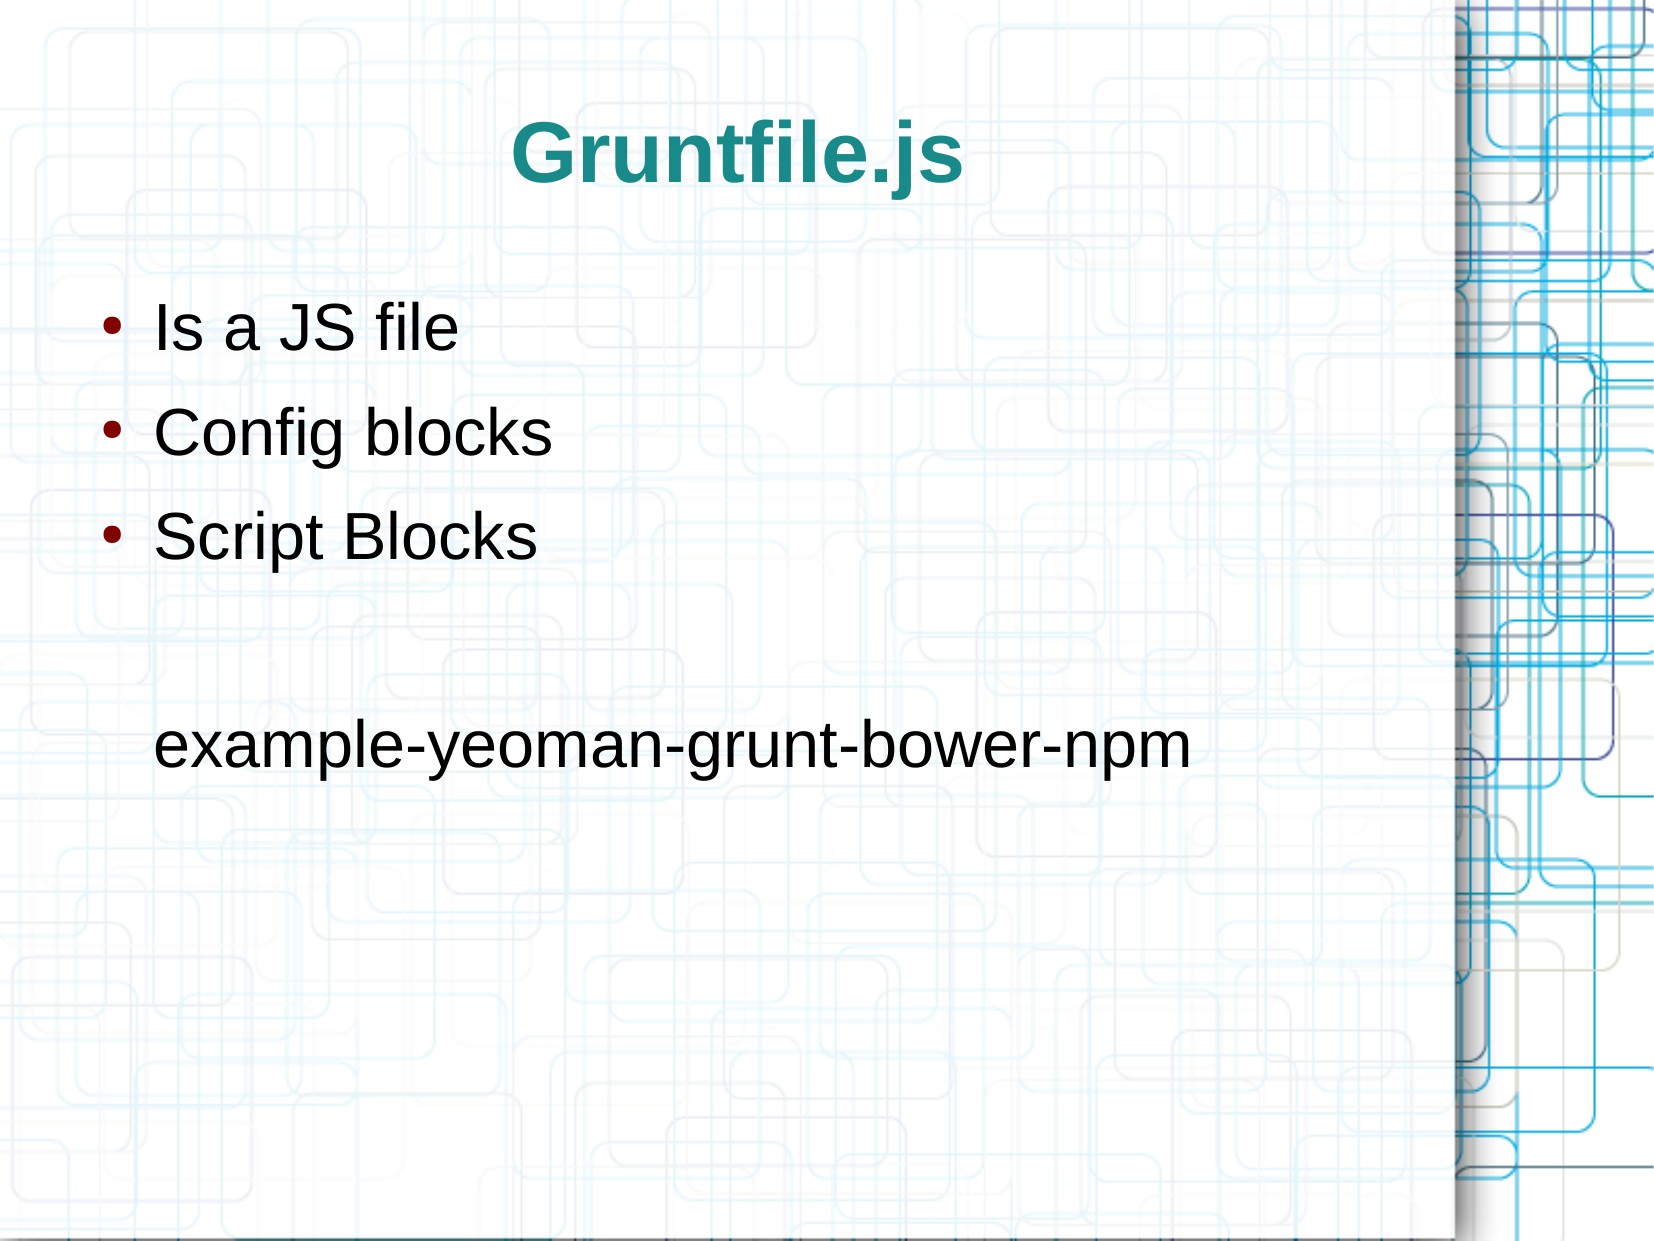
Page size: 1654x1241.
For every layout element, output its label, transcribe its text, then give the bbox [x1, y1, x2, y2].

list Is a JS file Config blocks Script Blocks example-yeoman-grunt-bower-npm [82, 290, 1418, 1109]
picture [0, 0, 1654, 1241]
title Gruntfile.js [59, 49, 1418, 257]
